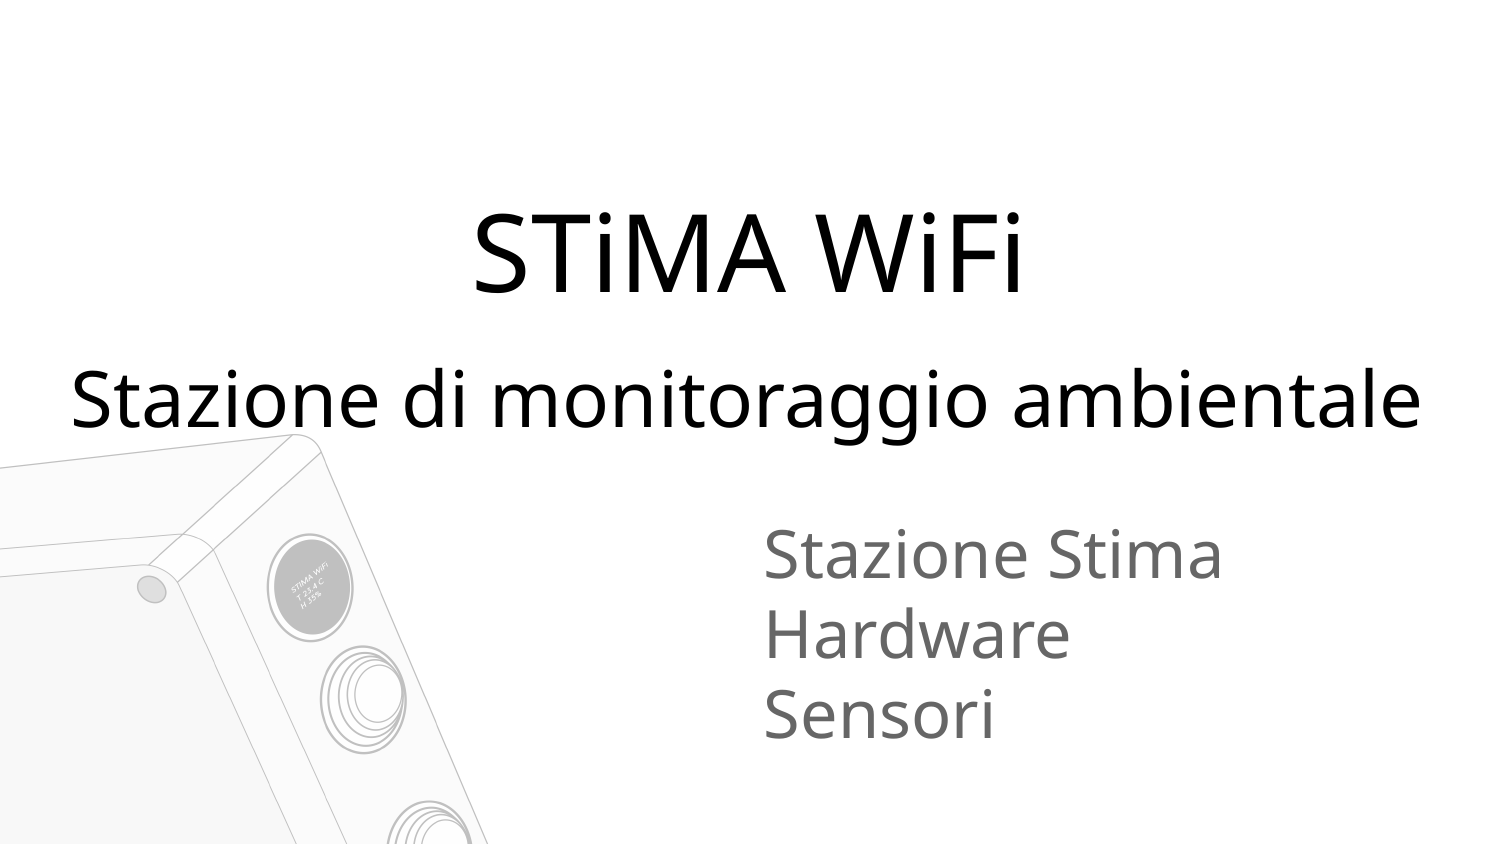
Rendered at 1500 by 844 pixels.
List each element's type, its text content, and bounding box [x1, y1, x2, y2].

subtitle Stazione di monitoraggio ambientale [49, 334, 1447, 465]
title STiMA WiFi [51, 122, 1449, 459]
picture [0, 434, 492, 844]
text_box Stazione Stima Hardware Sensori [749, 496, 1372, 767]
